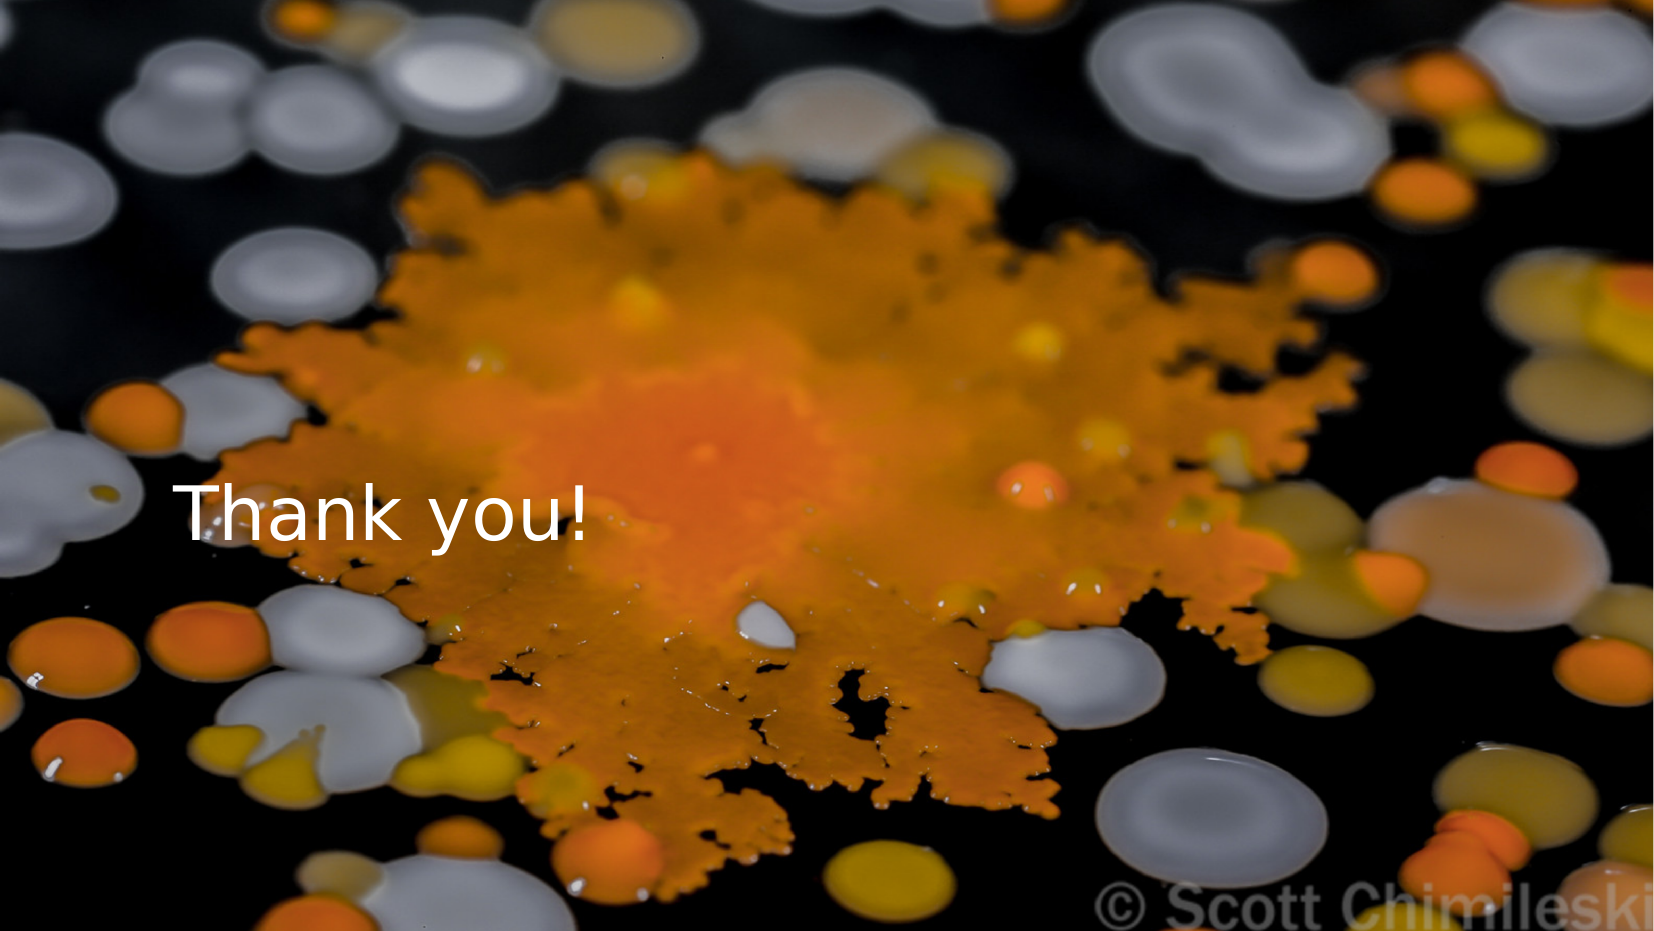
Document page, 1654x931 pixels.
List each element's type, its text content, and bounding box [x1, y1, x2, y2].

picture [0, 0, 1654, 931]
title Thank you! [120, 444, 649, 586]
